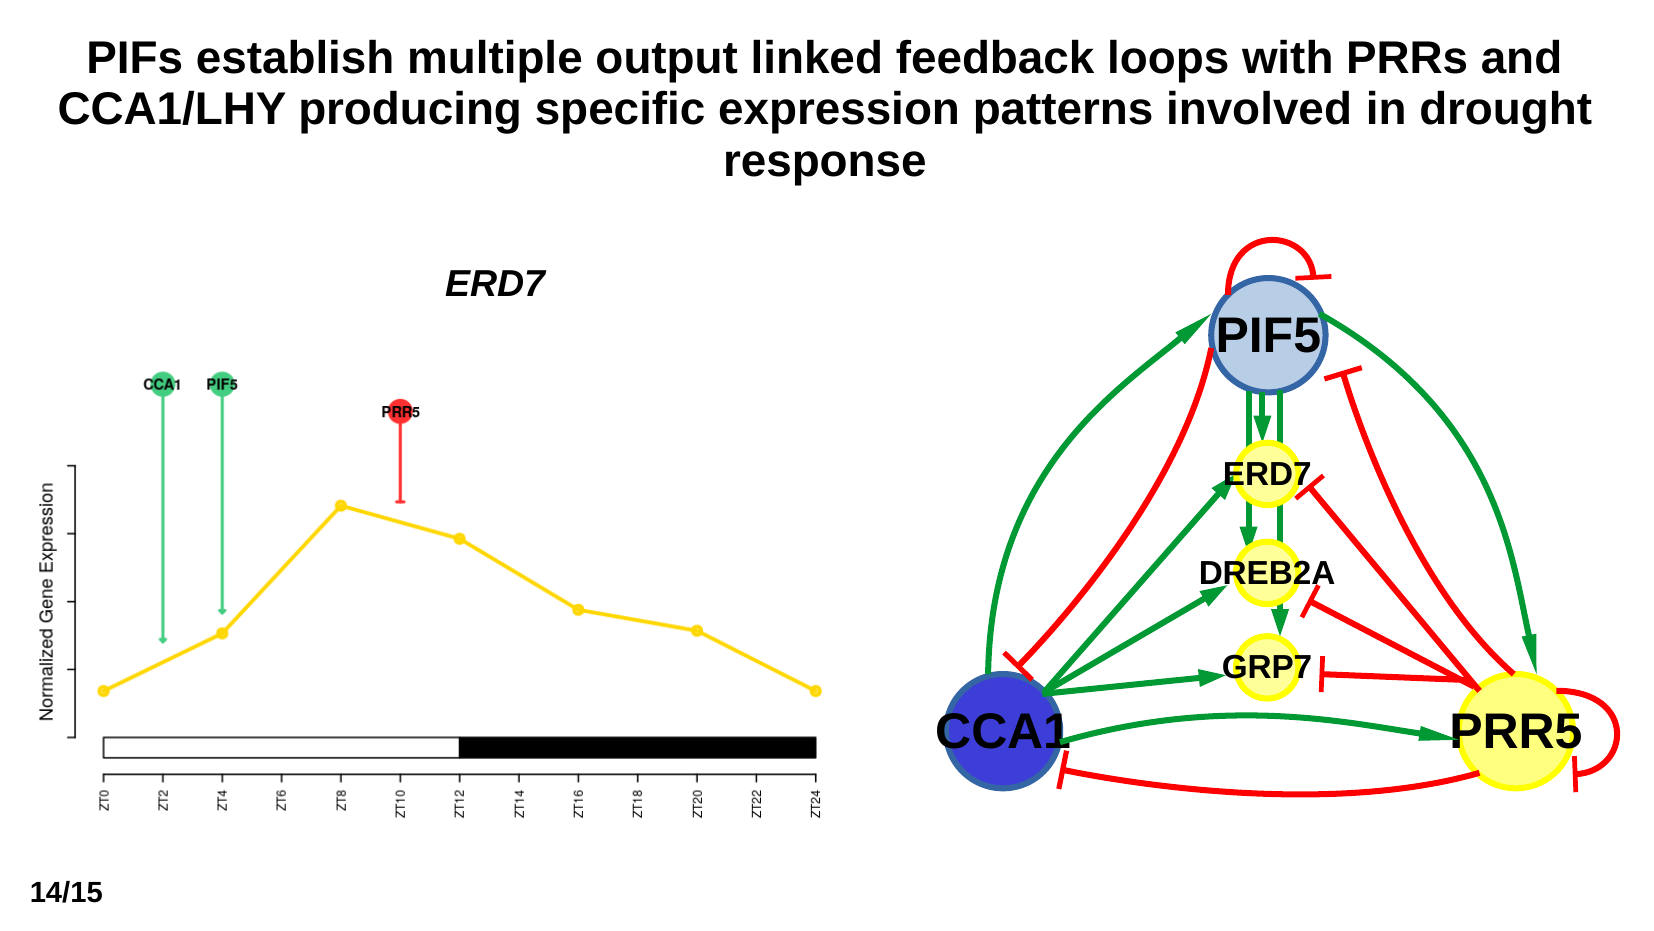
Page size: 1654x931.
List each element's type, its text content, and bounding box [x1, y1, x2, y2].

text_box ERD7 [345, 252, 646, 313]
text_box PIF5 [1211, 278, 1326, 393]
text_box PRR5 [1460, 673, 1573, 789]
text_box GRP7 [1236, 636, 1299, 699]
text_box CCA1 [945, 673, 1058, 789]
text_box ERD7 [1236, 442, 1299, 506]
text_box 14/15 [15, 840, 121, 917]
text_box PRR5 [1563, 719, 1573, 727]
picture [15, 252, 875, 864]
title PIFs establish multiple output linked feedback loops with PRRs and CCA1/LHY producing specific expression patterns involved in drought response [30, 0, 1621, 221]
text_box DREB2A [1236, 541, 1299, 605]
text_box PRR5 [1460, 719, 1473, 730]
